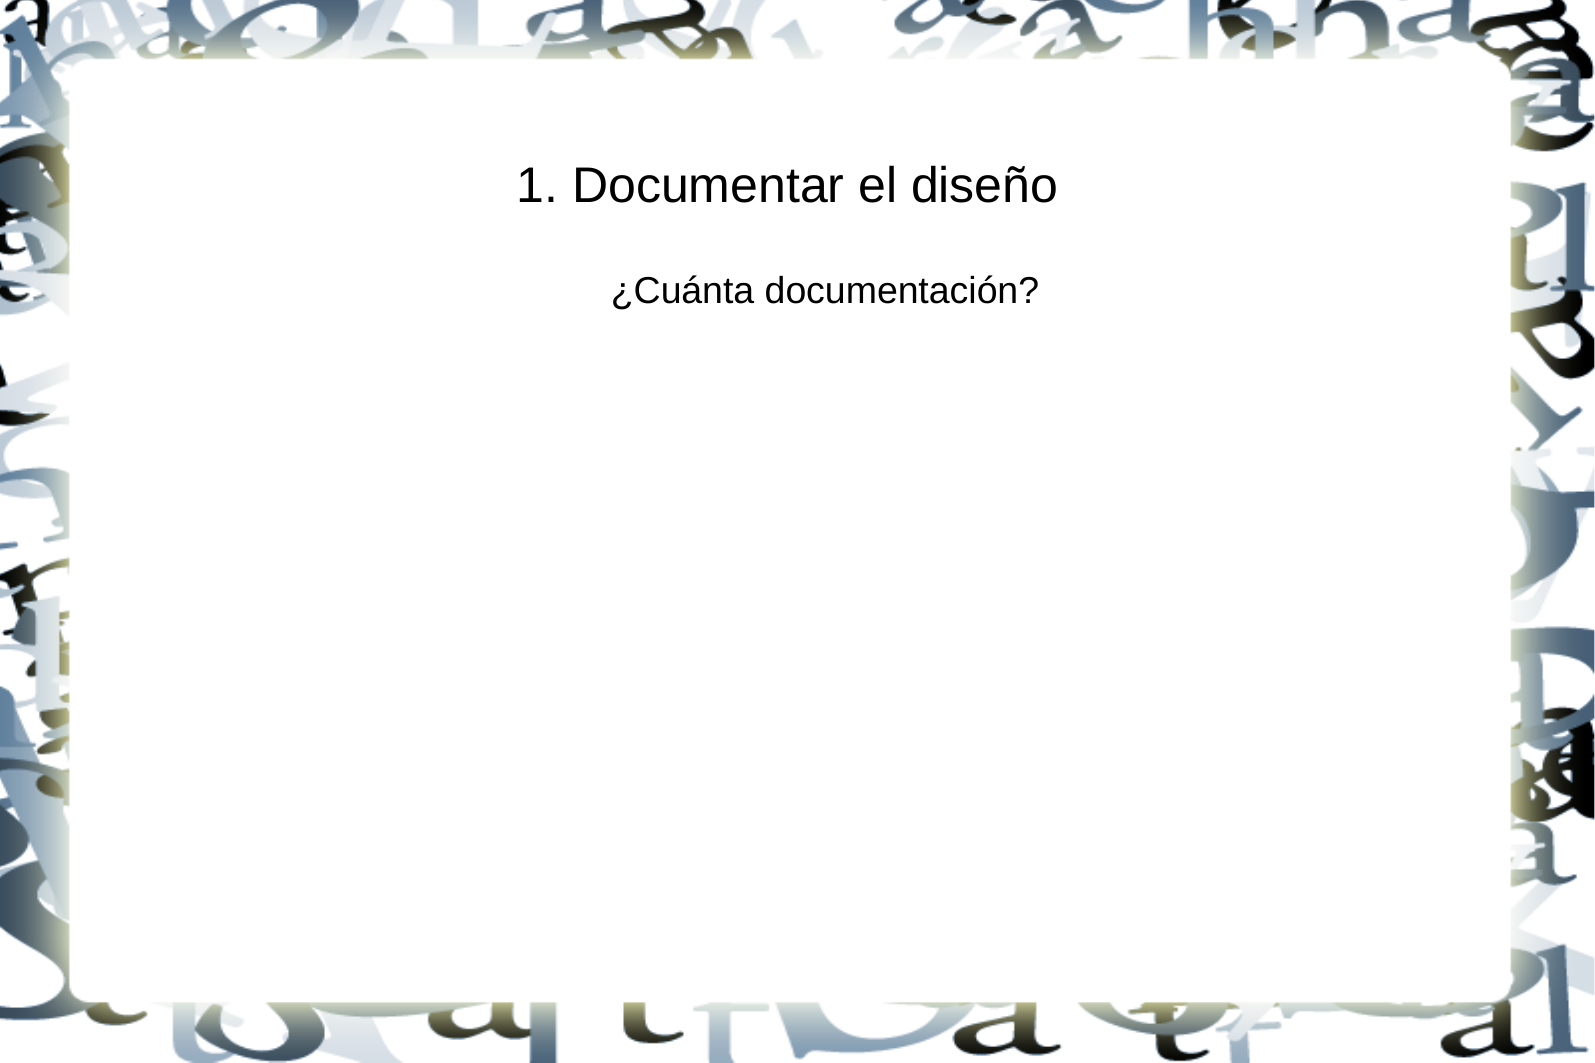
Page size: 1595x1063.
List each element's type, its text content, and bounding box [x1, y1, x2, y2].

text_box 1. Documentar el diseño [300, 150, 1276, 227]
picture [0, 0, 1595, 1063]
text_box ¿Cuánta documentación? [262, 262, 1388, 324]
